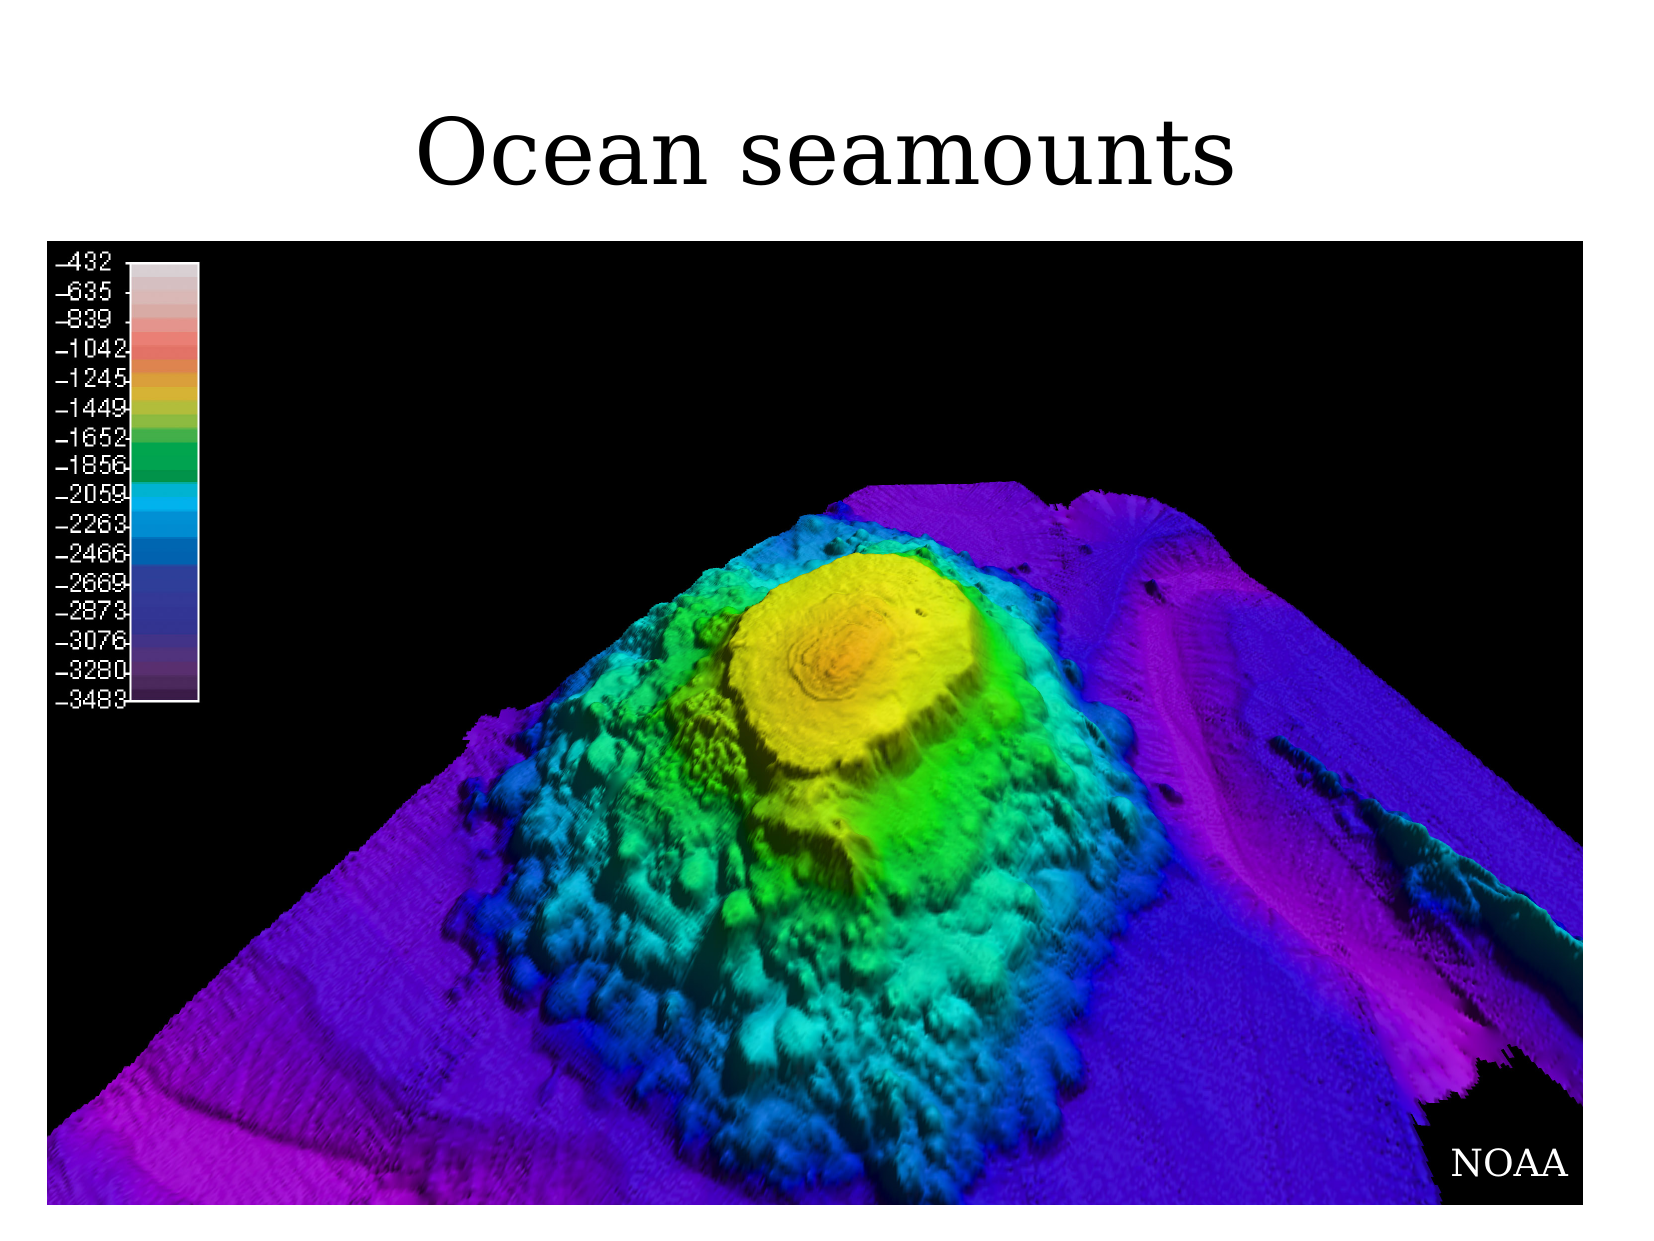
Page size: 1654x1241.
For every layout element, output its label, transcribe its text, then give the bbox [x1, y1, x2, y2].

picture [47, 241, 1583, 1205]
text_box NOAA [1435, 1133, 1583, 1193]
title Ocean seamounts [82, 49, 1571, 241]
